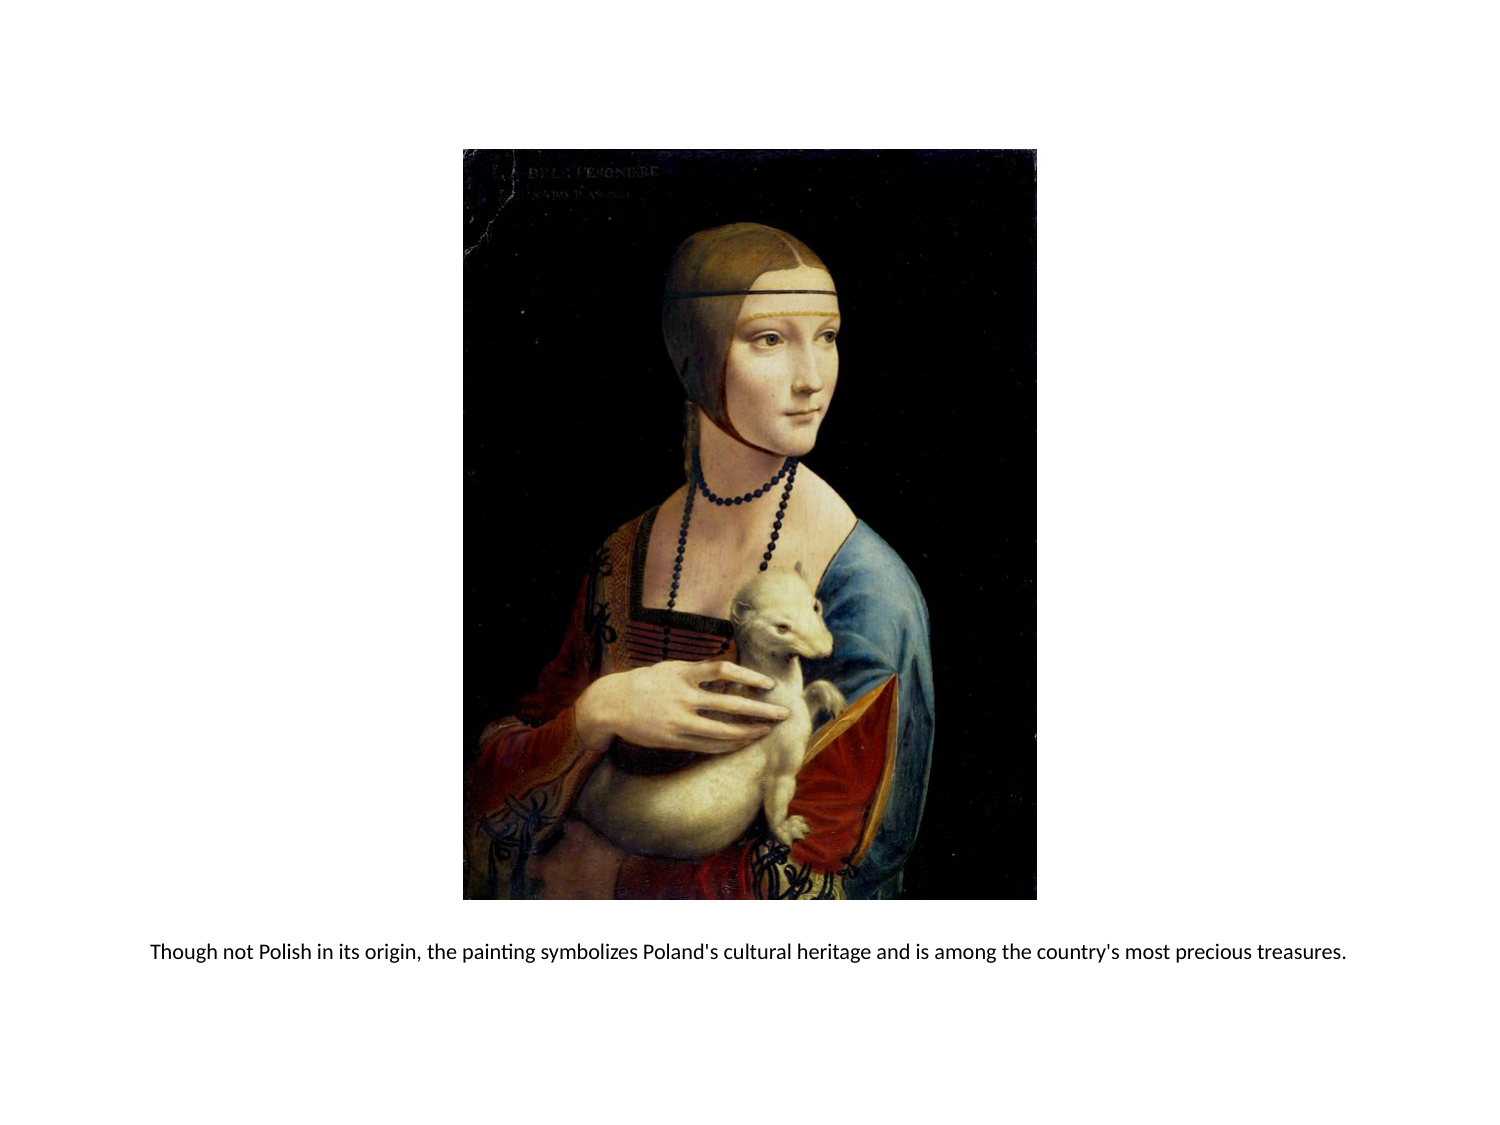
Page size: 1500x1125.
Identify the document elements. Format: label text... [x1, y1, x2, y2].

text_box Though not Polish in its origin, the painting symbolizes Poland's cultural heritage and is among the country's most precious treasures. [135, 929, 1365, 972]
picture [463, 149, 1037, 900]
